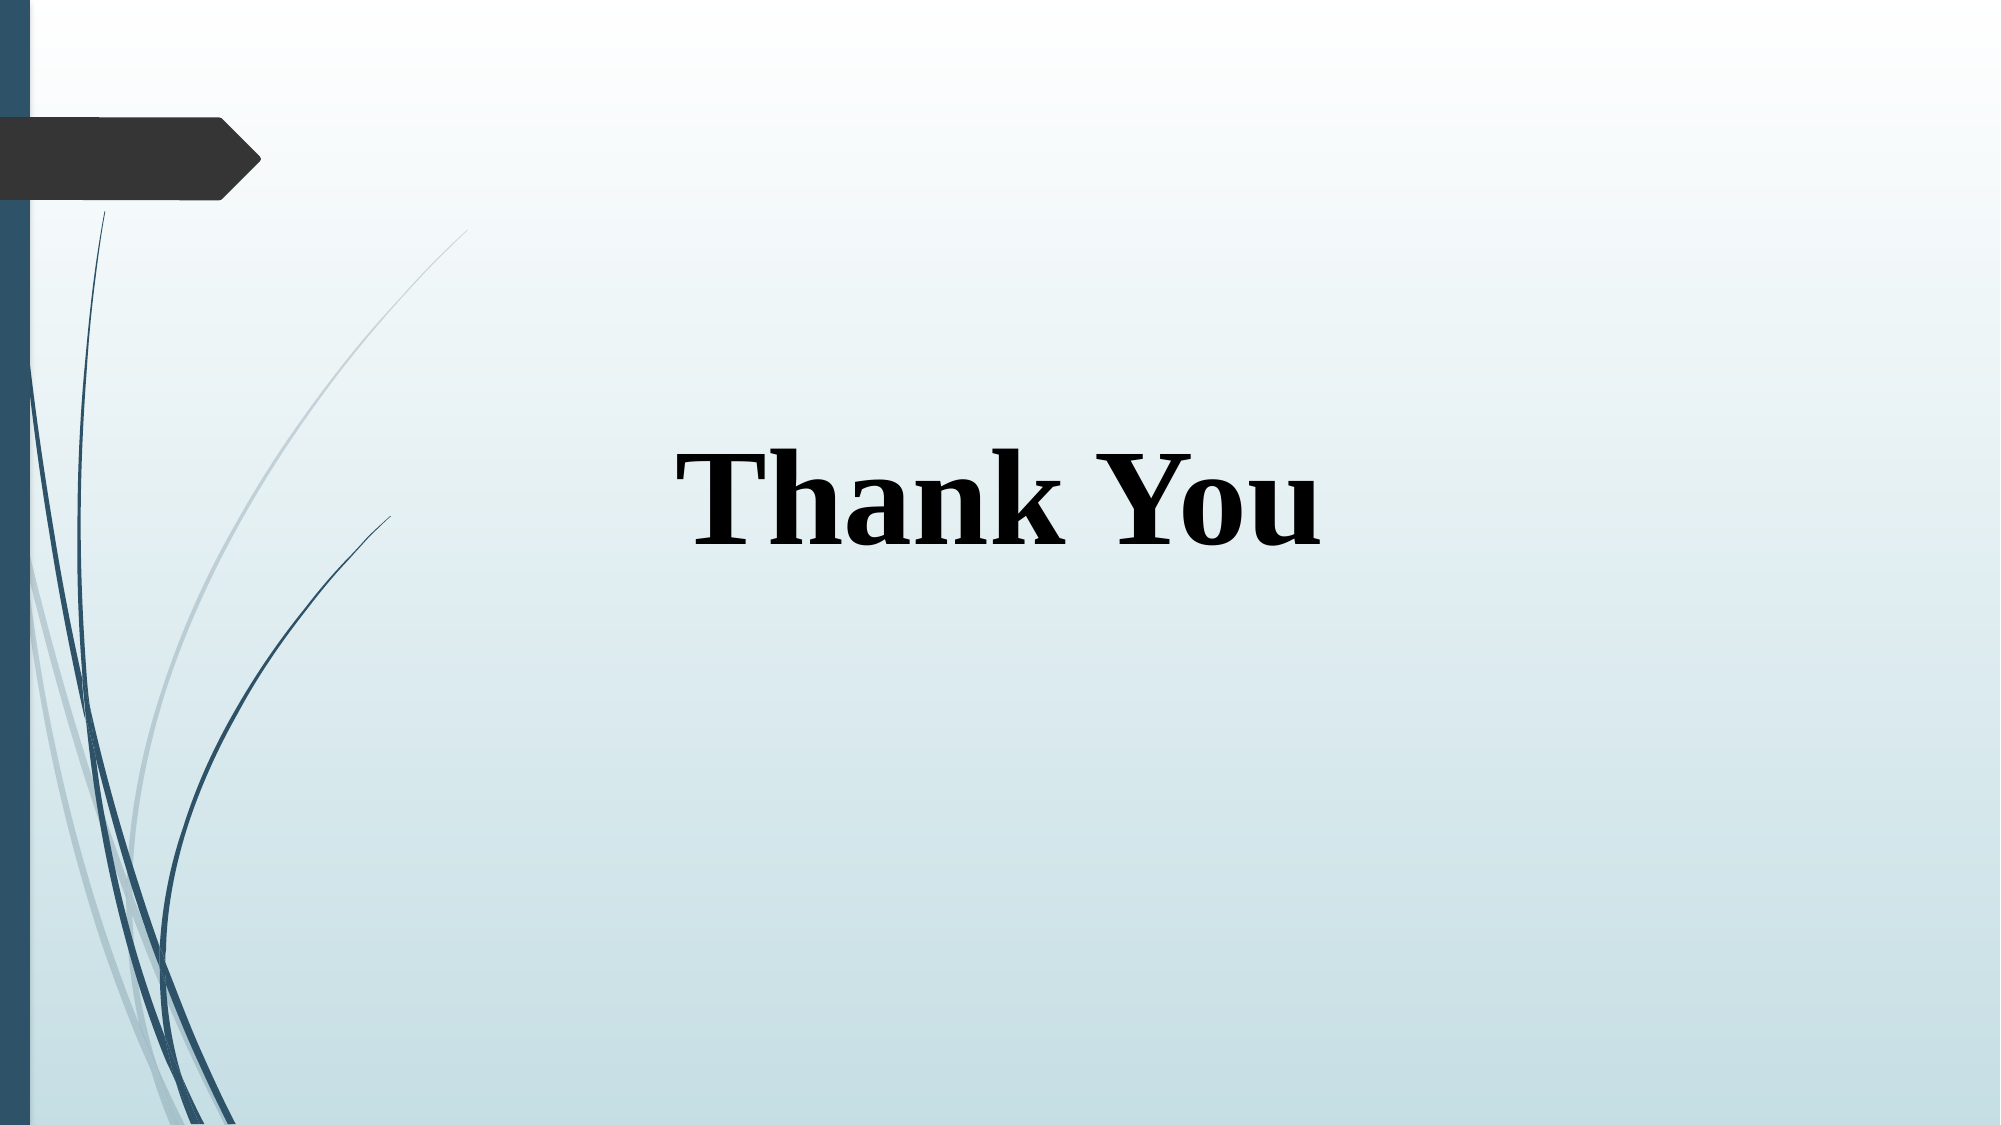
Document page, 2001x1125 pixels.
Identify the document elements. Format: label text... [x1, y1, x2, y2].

title Thank You [269, 399, 1731, 610]
